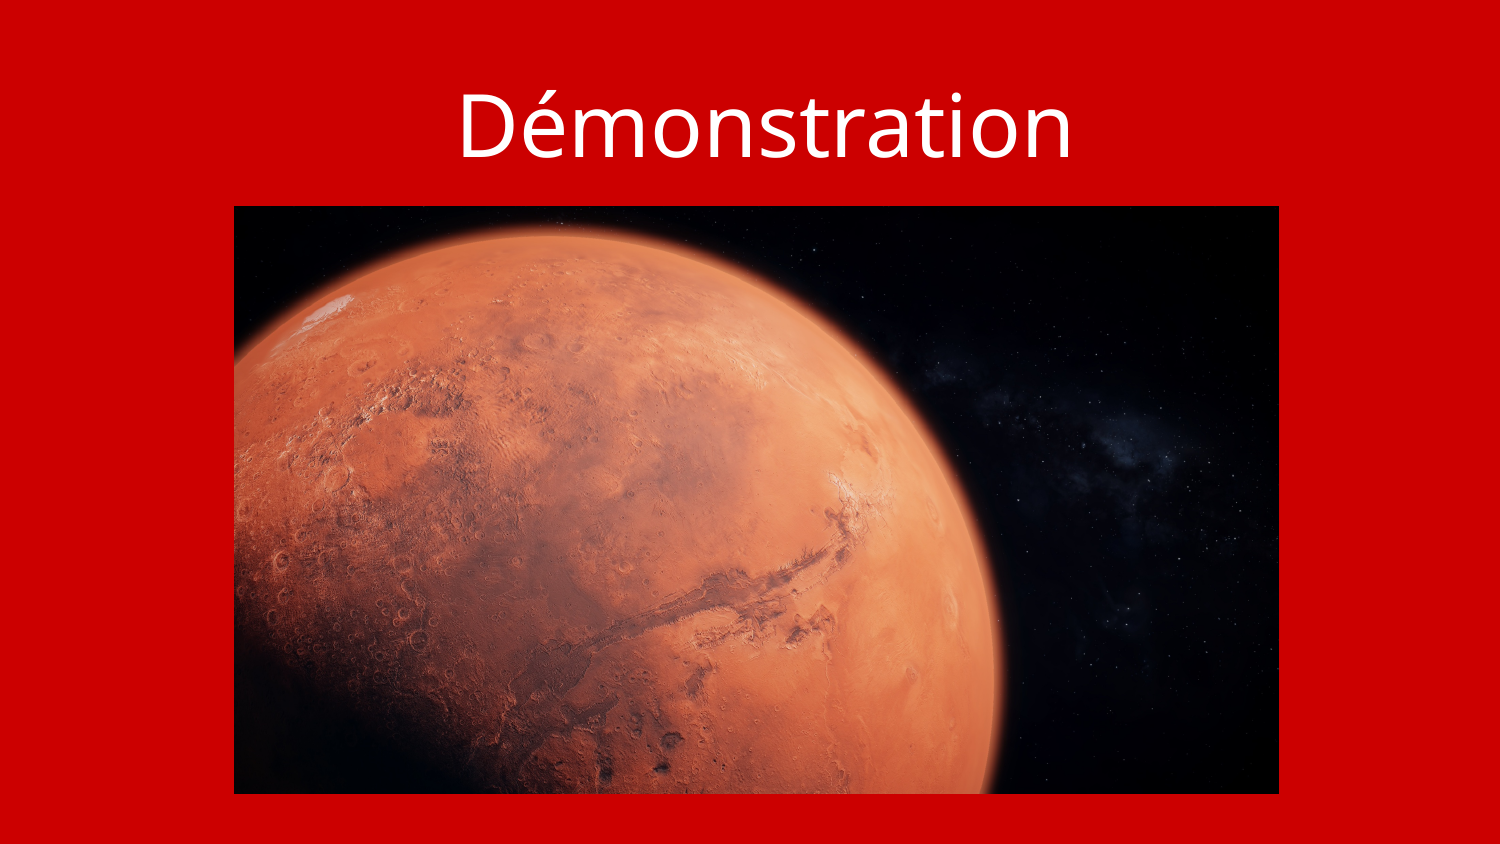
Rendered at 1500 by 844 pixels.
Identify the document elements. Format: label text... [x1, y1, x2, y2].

title Démonstration [440, 40, 1500, 207]
picture [234, 206, 1279, 794]
